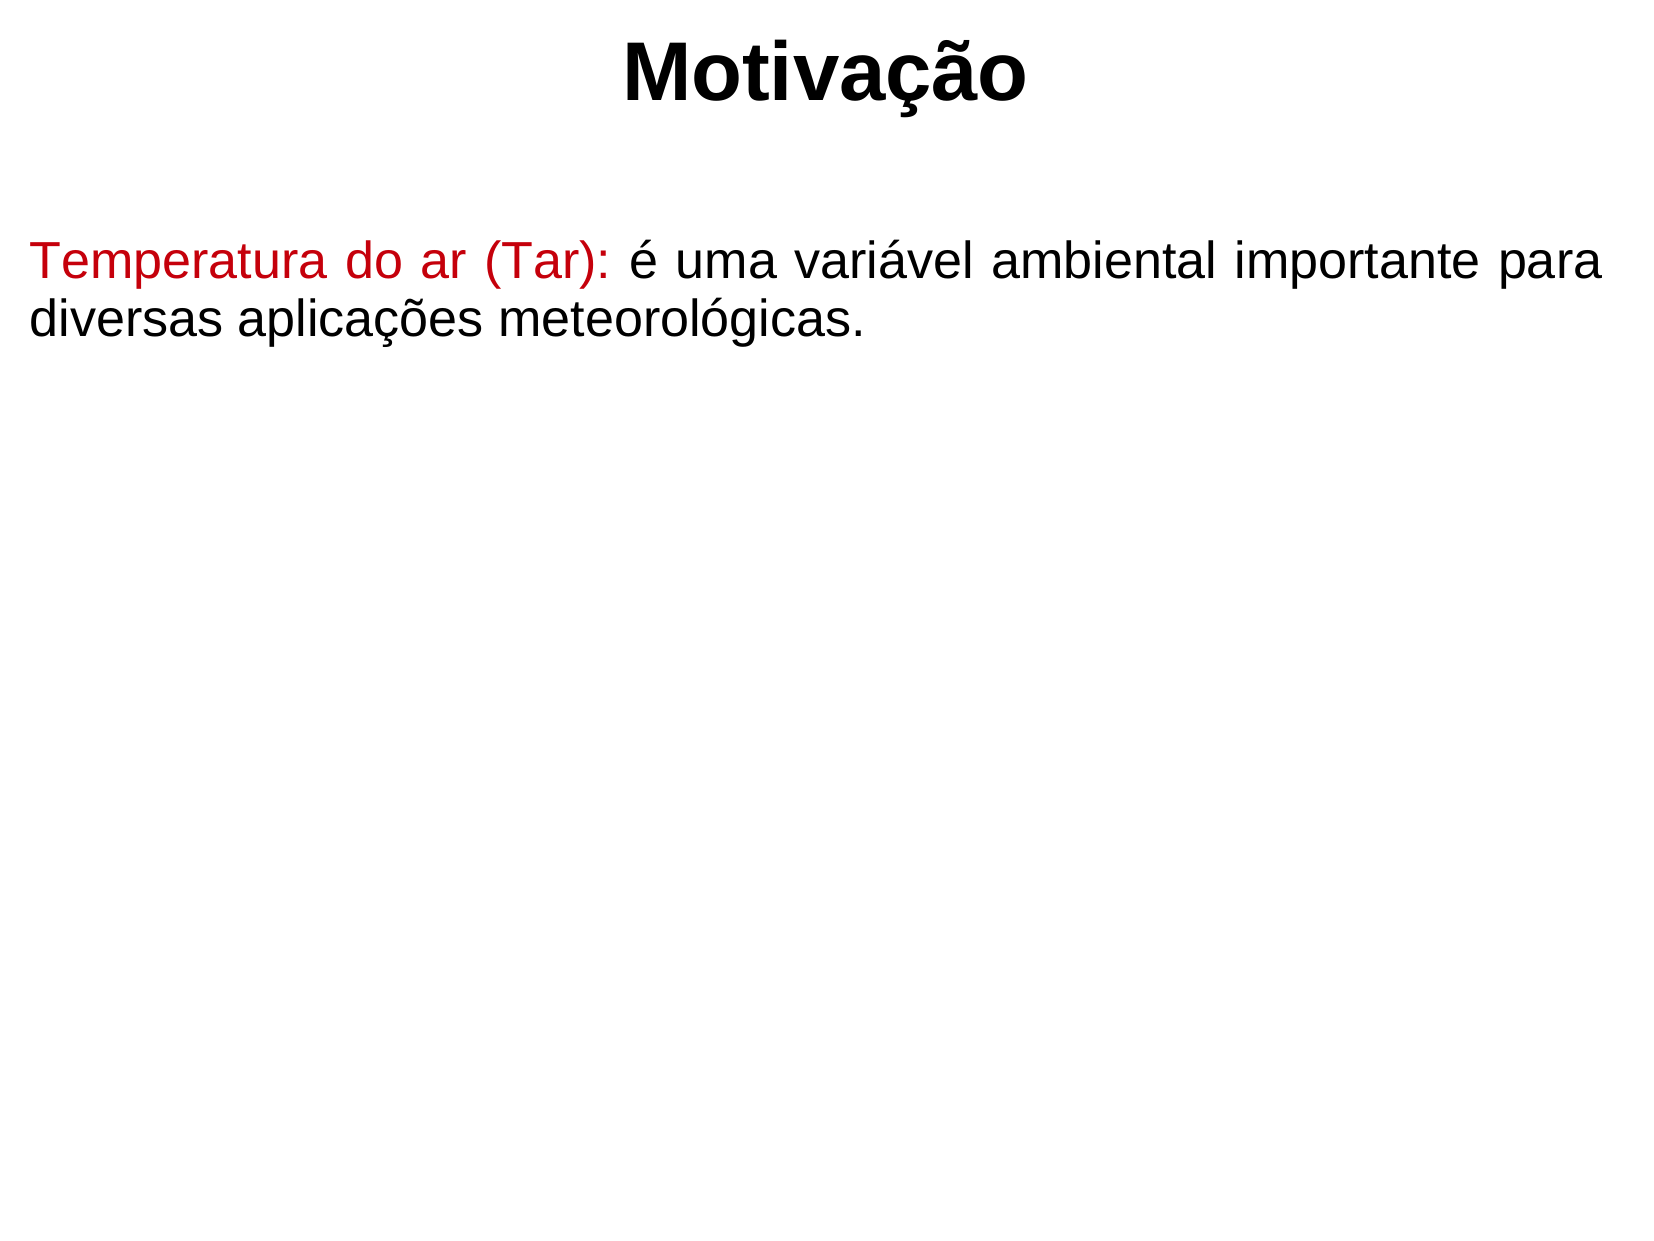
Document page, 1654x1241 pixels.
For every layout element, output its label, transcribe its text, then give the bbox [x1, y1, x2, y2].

text_box Temperatura do ar (Tar): é uma variável ambiental importante para diversas aplicações meteorológicas. [15, 225, 1636, 361]
title Motivação [82, 0, 1569, 176]
